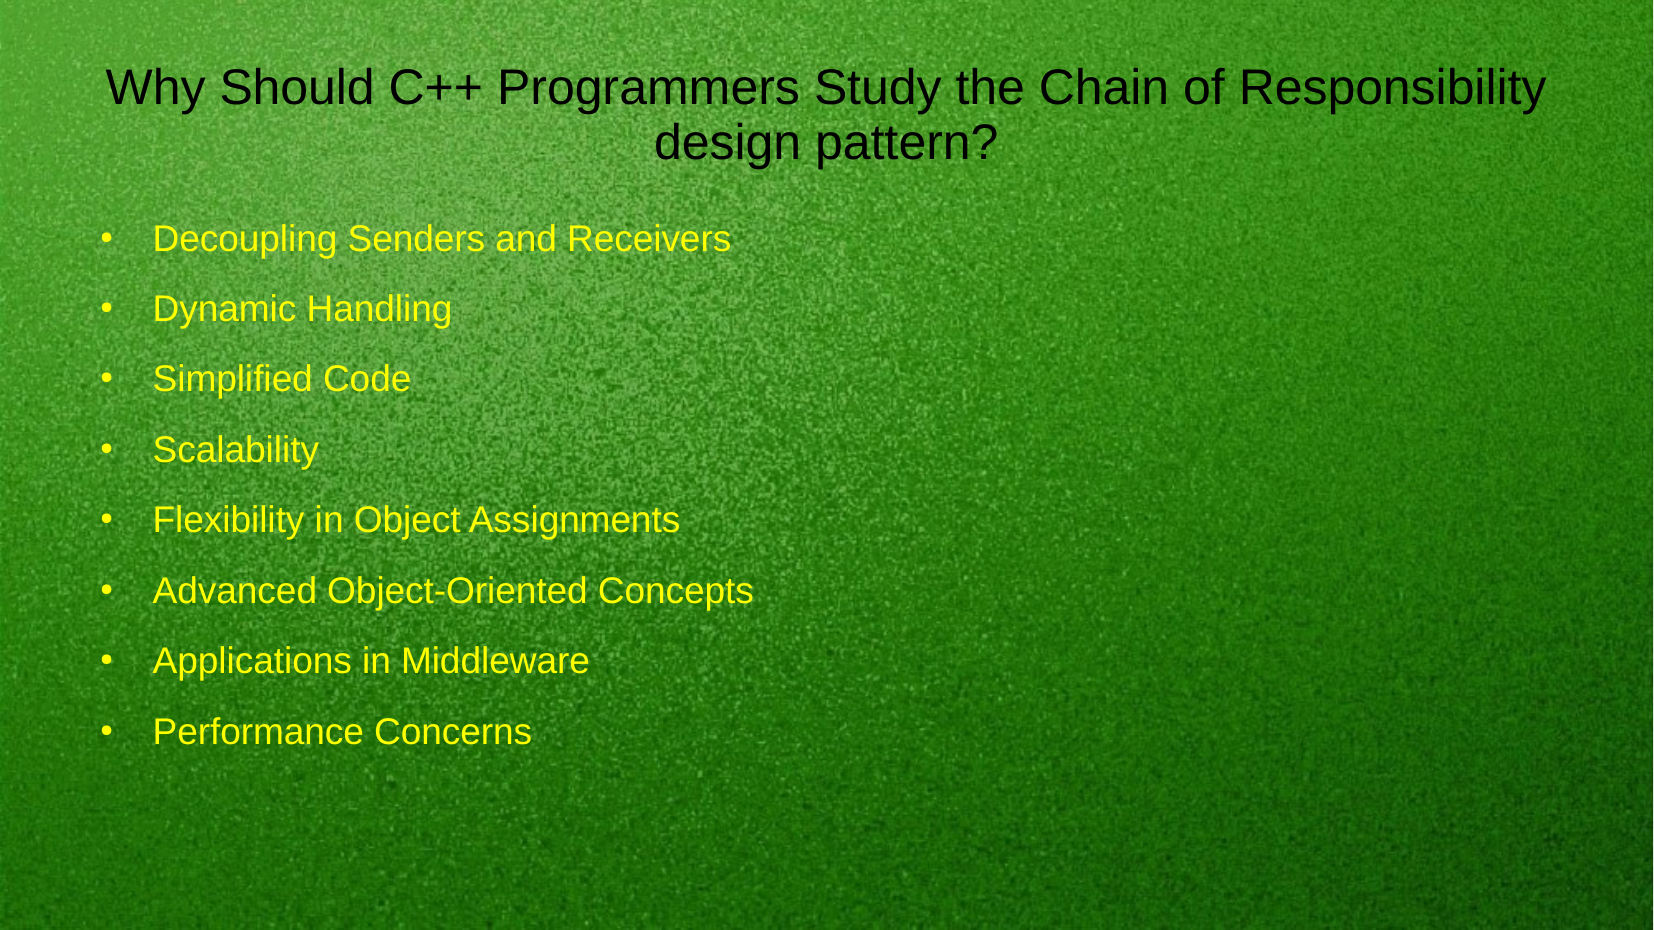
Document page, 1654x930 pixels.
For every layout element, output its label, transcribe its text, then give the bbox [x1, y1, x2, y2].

title Why Should C++ Programmers Study the Chain of Responsibility design pattern? [82, 37, 1571, 193]
picture [0, 0, 1654, 930]
list Decoupling Senders and Receivers Dynamic Handling Simplified Code Scalability Flexibility in Object Assignments Advanced Object-Oriented Concepts Applications in Middleware Performance Concerns [82, 217, 1571, 757]
